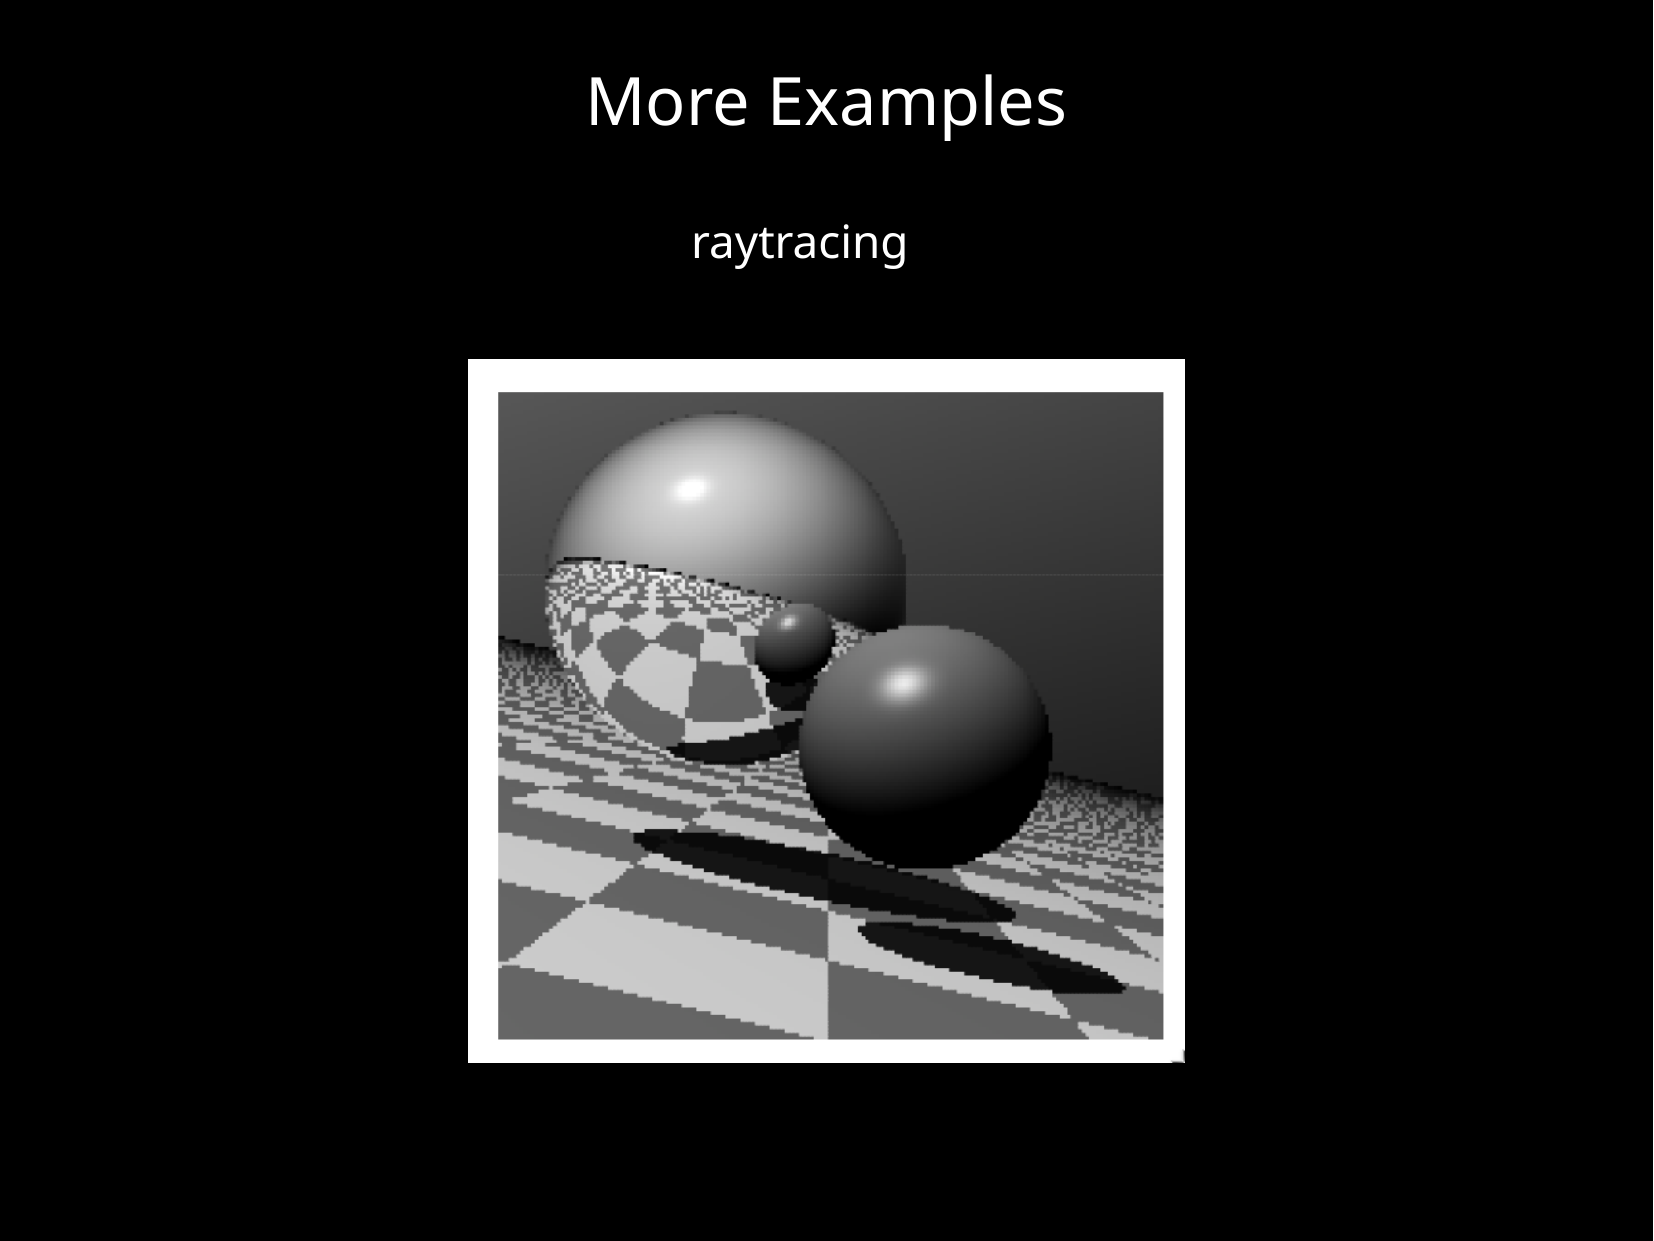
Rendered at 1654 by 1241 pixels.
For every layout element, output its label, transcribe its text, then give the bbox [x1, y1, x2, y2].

list raytracing [436, 210, 1163, 1171]
title More Examples [82, 49, 1571, 151]
picture [468, 359, 1185, 1063]
